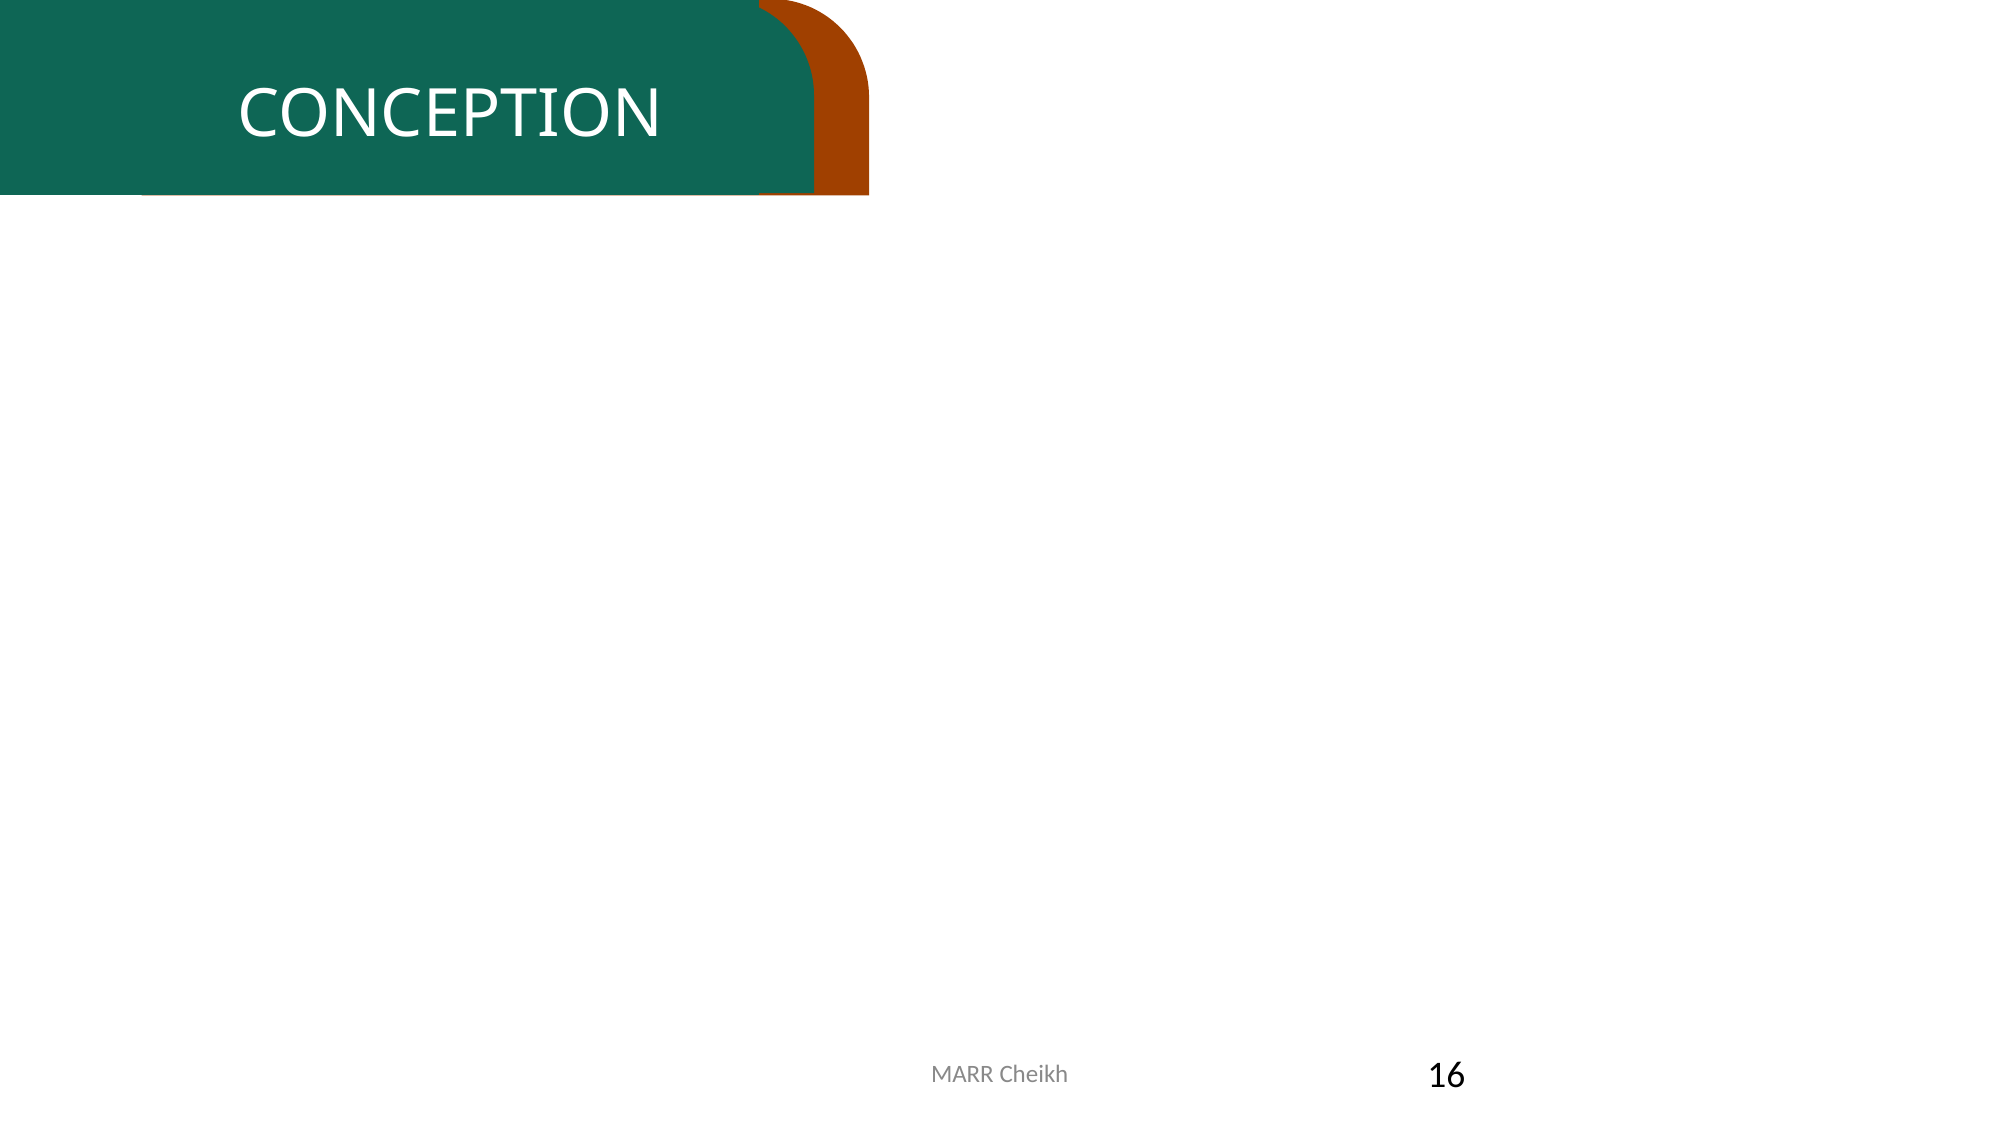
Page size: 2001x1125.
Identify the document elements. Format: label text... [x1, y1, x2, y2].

text_box MARR Cheikh [662, 1042, 1338, 1103]
text_box [0, 0, 870, 196]
text_box [1412, 1042, 1863, 1103]
text_box CONCEPTION [86, 0, 815, 194]
